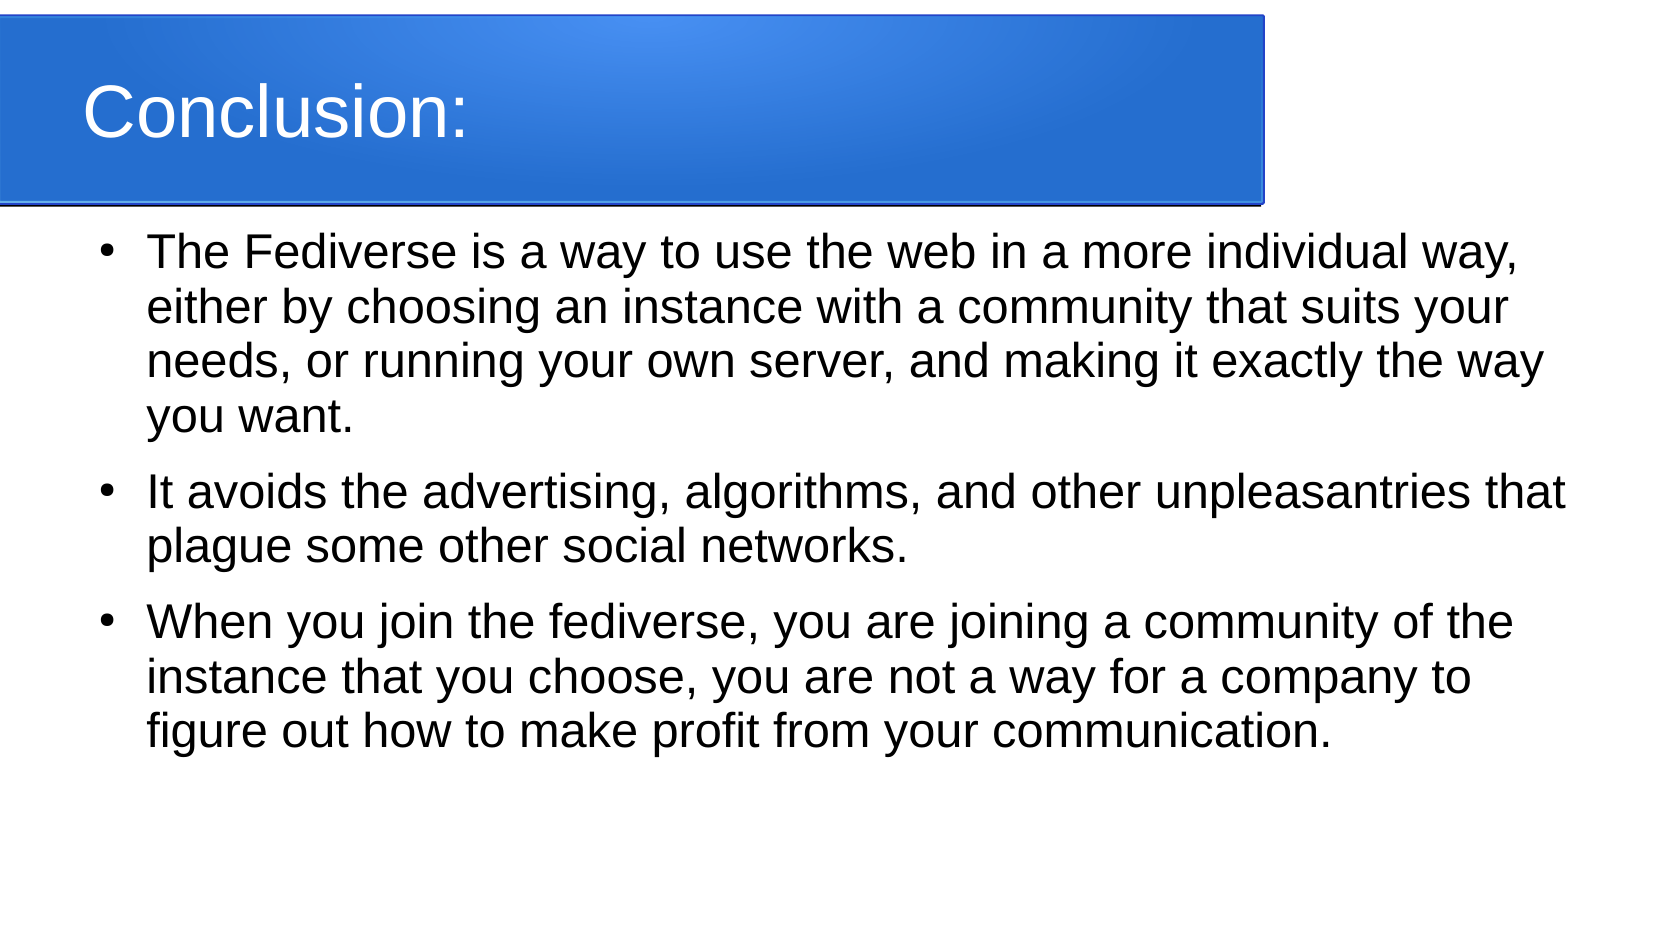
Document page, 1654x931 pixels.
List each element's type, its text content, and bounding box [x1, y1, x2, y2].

list The Fediverse is a way to use the web in a more individual way, either by choosing an instance with a community that suits your needs, or running your own server, and making it exactly the way you want. It avoids the advertising, algorithms, and other unpleasantries that plague some other social networks. When you join the fediverse, you are joining a community of the instance that you choose, you are not a way for a company to figure out how to make profit from your communication. [82, 224, 1571, 764]
title Conclusion: [82, 35, 1235, 189]
